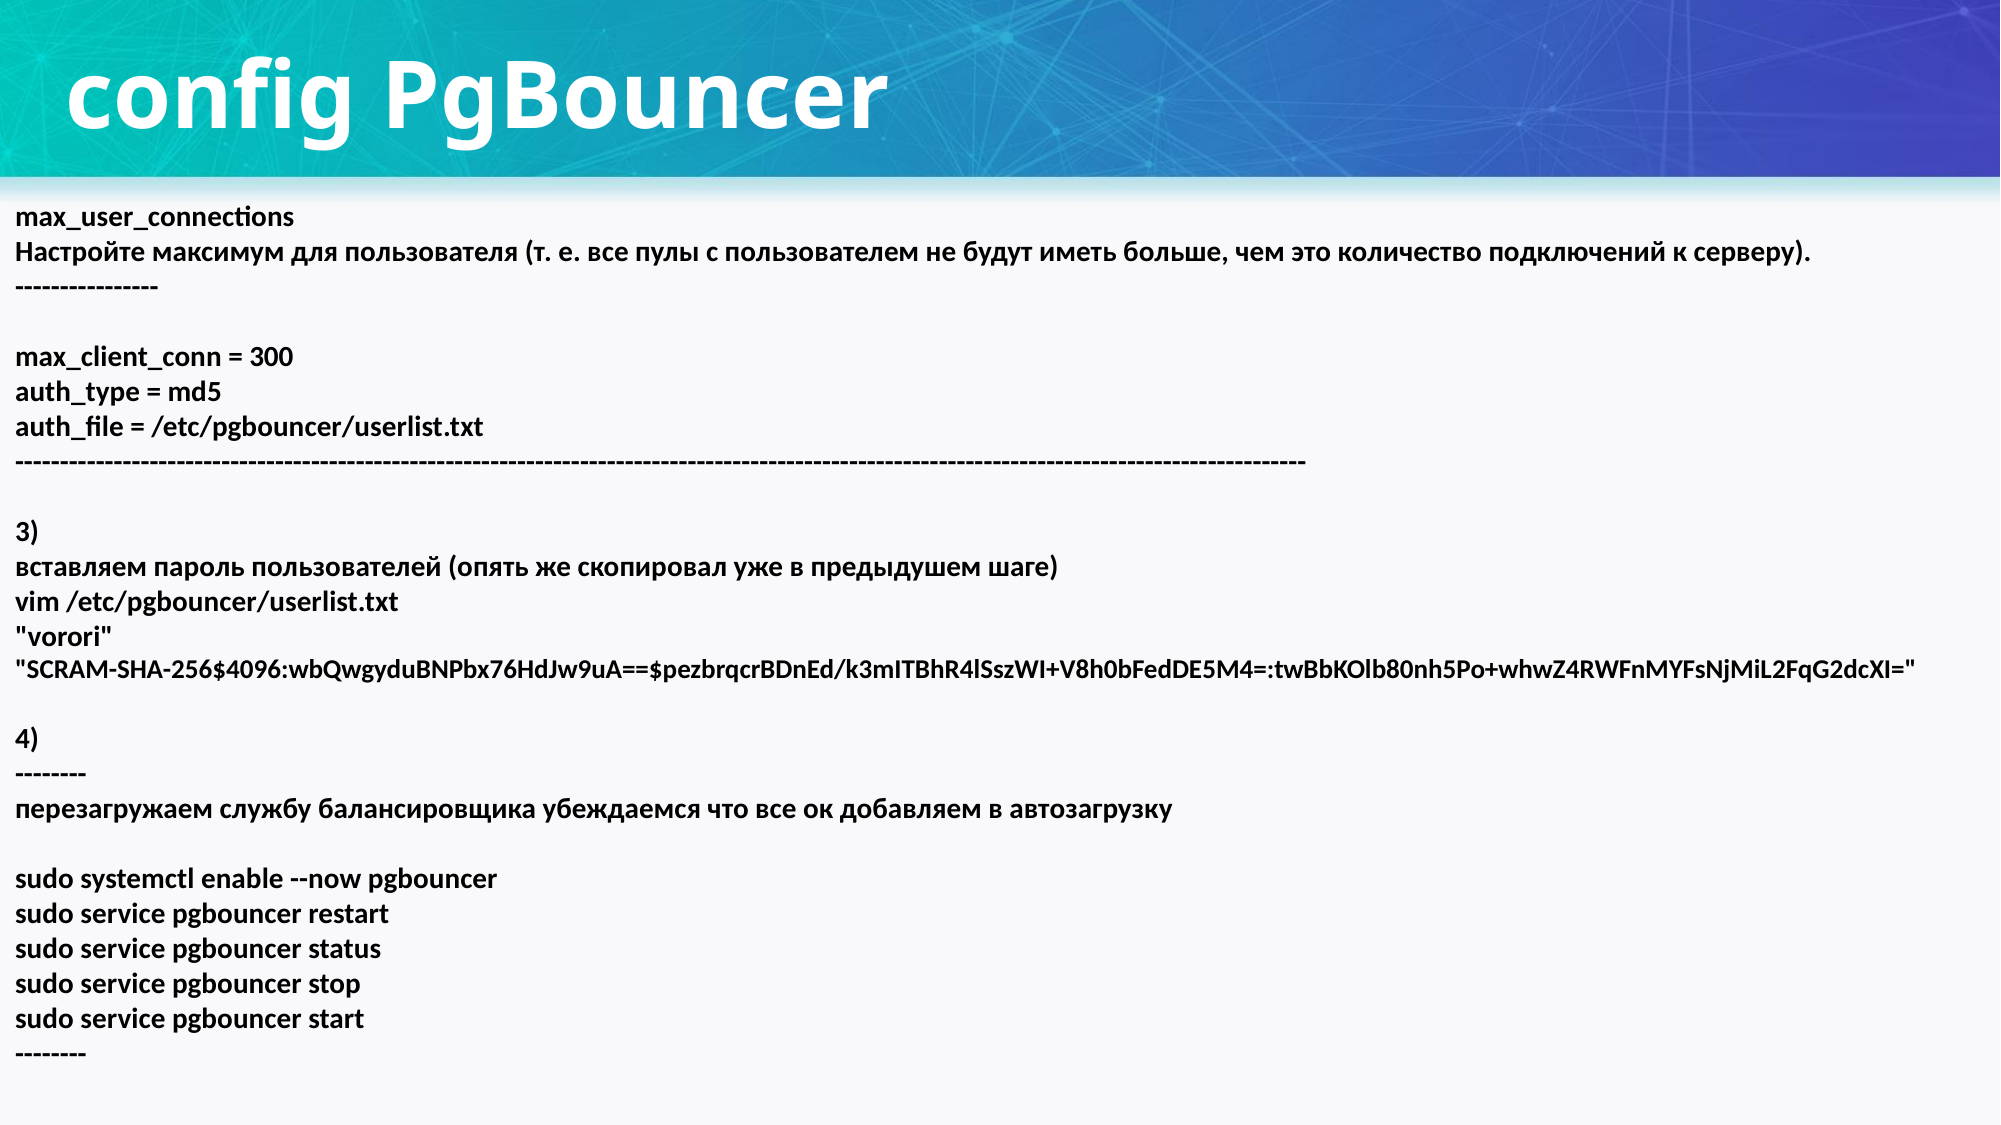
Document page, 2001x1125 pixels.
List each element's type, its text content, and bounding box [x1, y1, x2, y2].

text_box config PgBouncer [458, 87, 479, 118]
text_box config PgBouncer [65, 57, 1882, 140]
text_box max_user_connections Настройте максимум для пользователя (т. е. все пулы с пользователем не будут иметь больше, чем это количество подключений к серверу). ---------------- max_client_conn = 300 auth_type = md5 auth_file = /etc/pgbouncer/userlist.txt ------------------------------------------------------------------------------------------------------------------------------------------------ 3) вставляем пароль пользователей (опять же скопировал уже в предыдушем шаге) vim /etc/pgbouncer/userlist.txt "vorori" "SCRAM-SHA-256$4096:wbQwgyduBNPbx76HdJw9uA==$pezbrqcrBDnEd/k3mITBhR4lSszWI+V8h0bFedDE5M4=:twBbKOlb80nh5Po+whwZ4RWFnMYFsNjMiL2FqG2dcXI=" 4) -------- перезагружаем службу балансировщика убеждаемся что все ок добавляем в автозагрузку sudo systemctl enable --now pgbouncer sudo service pgbouncer restart sudo service pgbouncer status sudo service pgbouncer stop sudo service pgbouncer start -------- [0, 182, 2000, 1125]
picture [0, 0, 2000, 182]
text_box config PgBouncer [315, 87, 336, 118]
